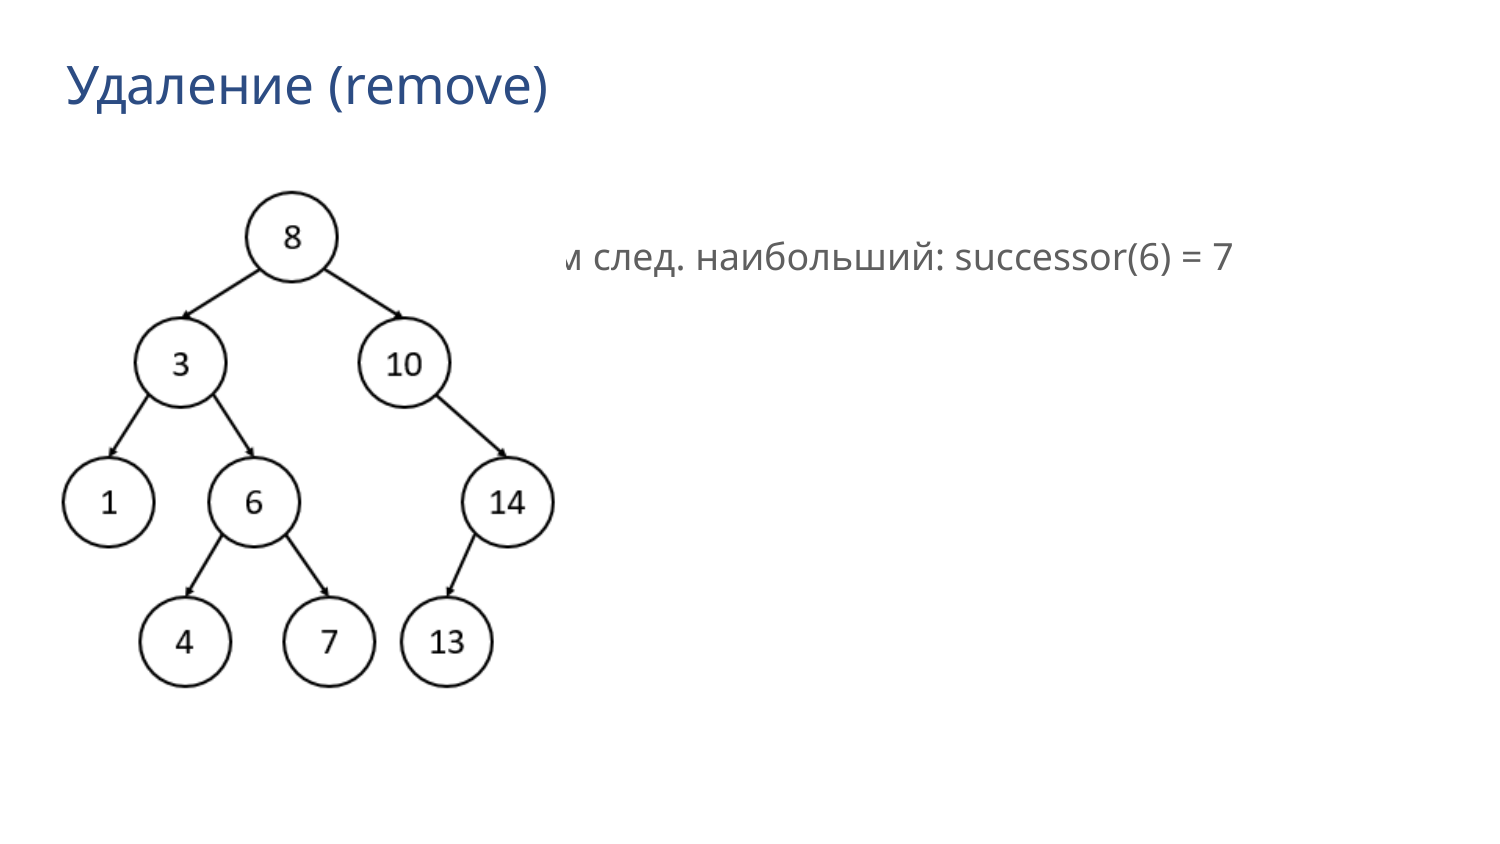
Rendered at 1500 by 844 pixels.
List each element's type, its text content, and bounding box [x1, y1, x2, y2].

title Удаление (remove) [51, 36, 1449, 131]
picture [51, 188, 566, 693]
list remove(6) два потомка, поэтому ищем след. наибольший: successor(6) = 7 обмен 6 и 7 удаление листа 6 [51, 159, 1449, 815]
